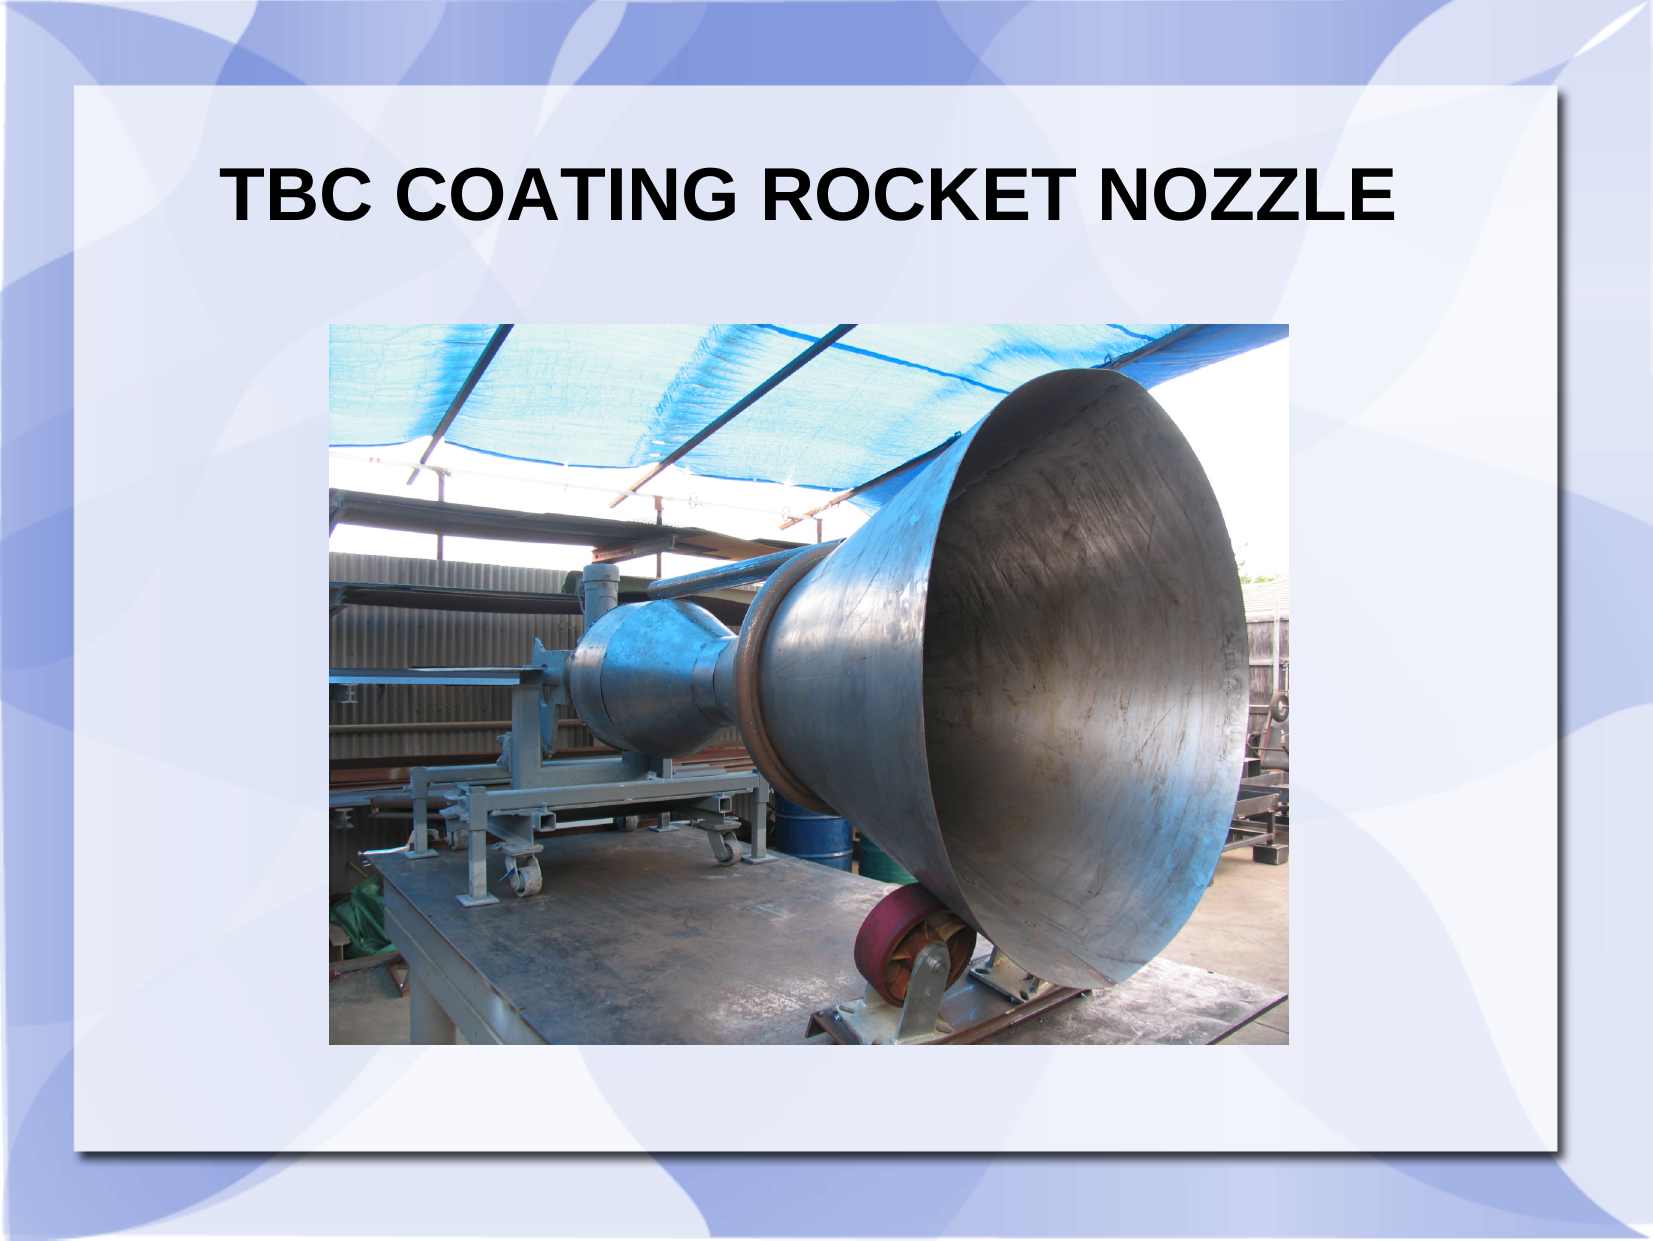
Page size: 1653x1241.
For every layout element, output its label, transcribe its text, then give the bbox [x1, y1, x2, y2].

title TBC COATING ROCKET NOZZLE [82, 90, 1535, 298]
picture [0, 0, 1653, 1241]
